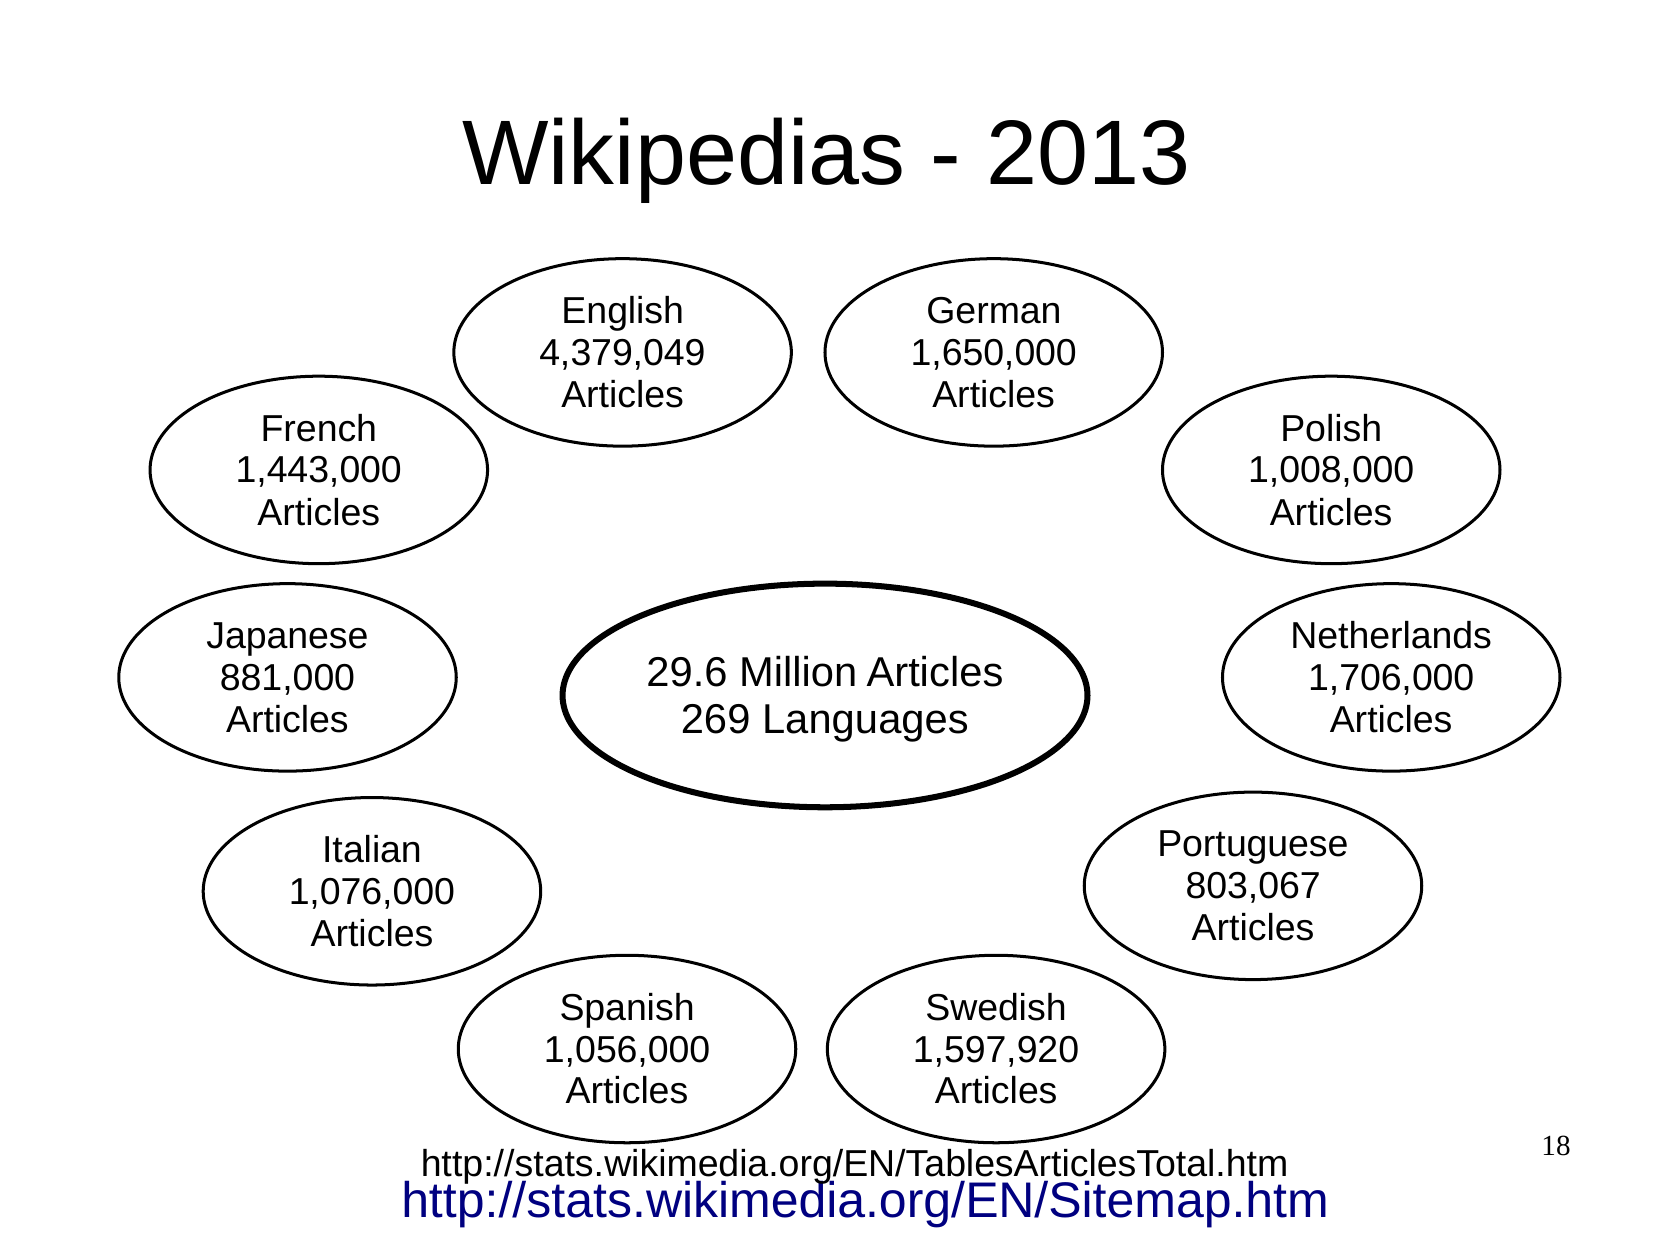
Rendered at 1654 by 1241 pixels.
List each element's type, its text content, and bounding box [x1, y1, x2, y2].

text_box Japanese 881,000 Articles [118, 583, 457, 772]
text_box http://stats.wikimedia.org/EN/TablesArticlesTotal.htm [406, 1135, 1304, 1192]
title Wikipedias - 2013 [82, 49, 1571, 257]
text_box Swedish 1,597,920 Articles [827, 955, 1165, 1135]
text_box Portuguese 803,067 Articles [1084, 792, 1422, 980]
text_box Polish 1,008,000 Articles [1162, 376, 1501, 564]
text_box 29.6 Million Articles 269 Languages [562, 583, 1088, 808]
text_box English 4,379,049 Articles [453, 258, 792, 447]
text_box German 1,650,000 Articles [825, 258, 1163, 447]
text_box http://stats.wikimedia.org/EN/Sitemap.htm [310, 1164, 1436, 1236]
text_box Netherlands 1,706,000 Articles [1222, 583, 1561, 772]
text_box Spanish 1,056,000 Articles [458, 955, 796, 1135]
text_box French 1,443,000 Articles [150, 376, 488, 564]
text_box Italian 1,076,000 Articles [203, 797, 541, 986]
